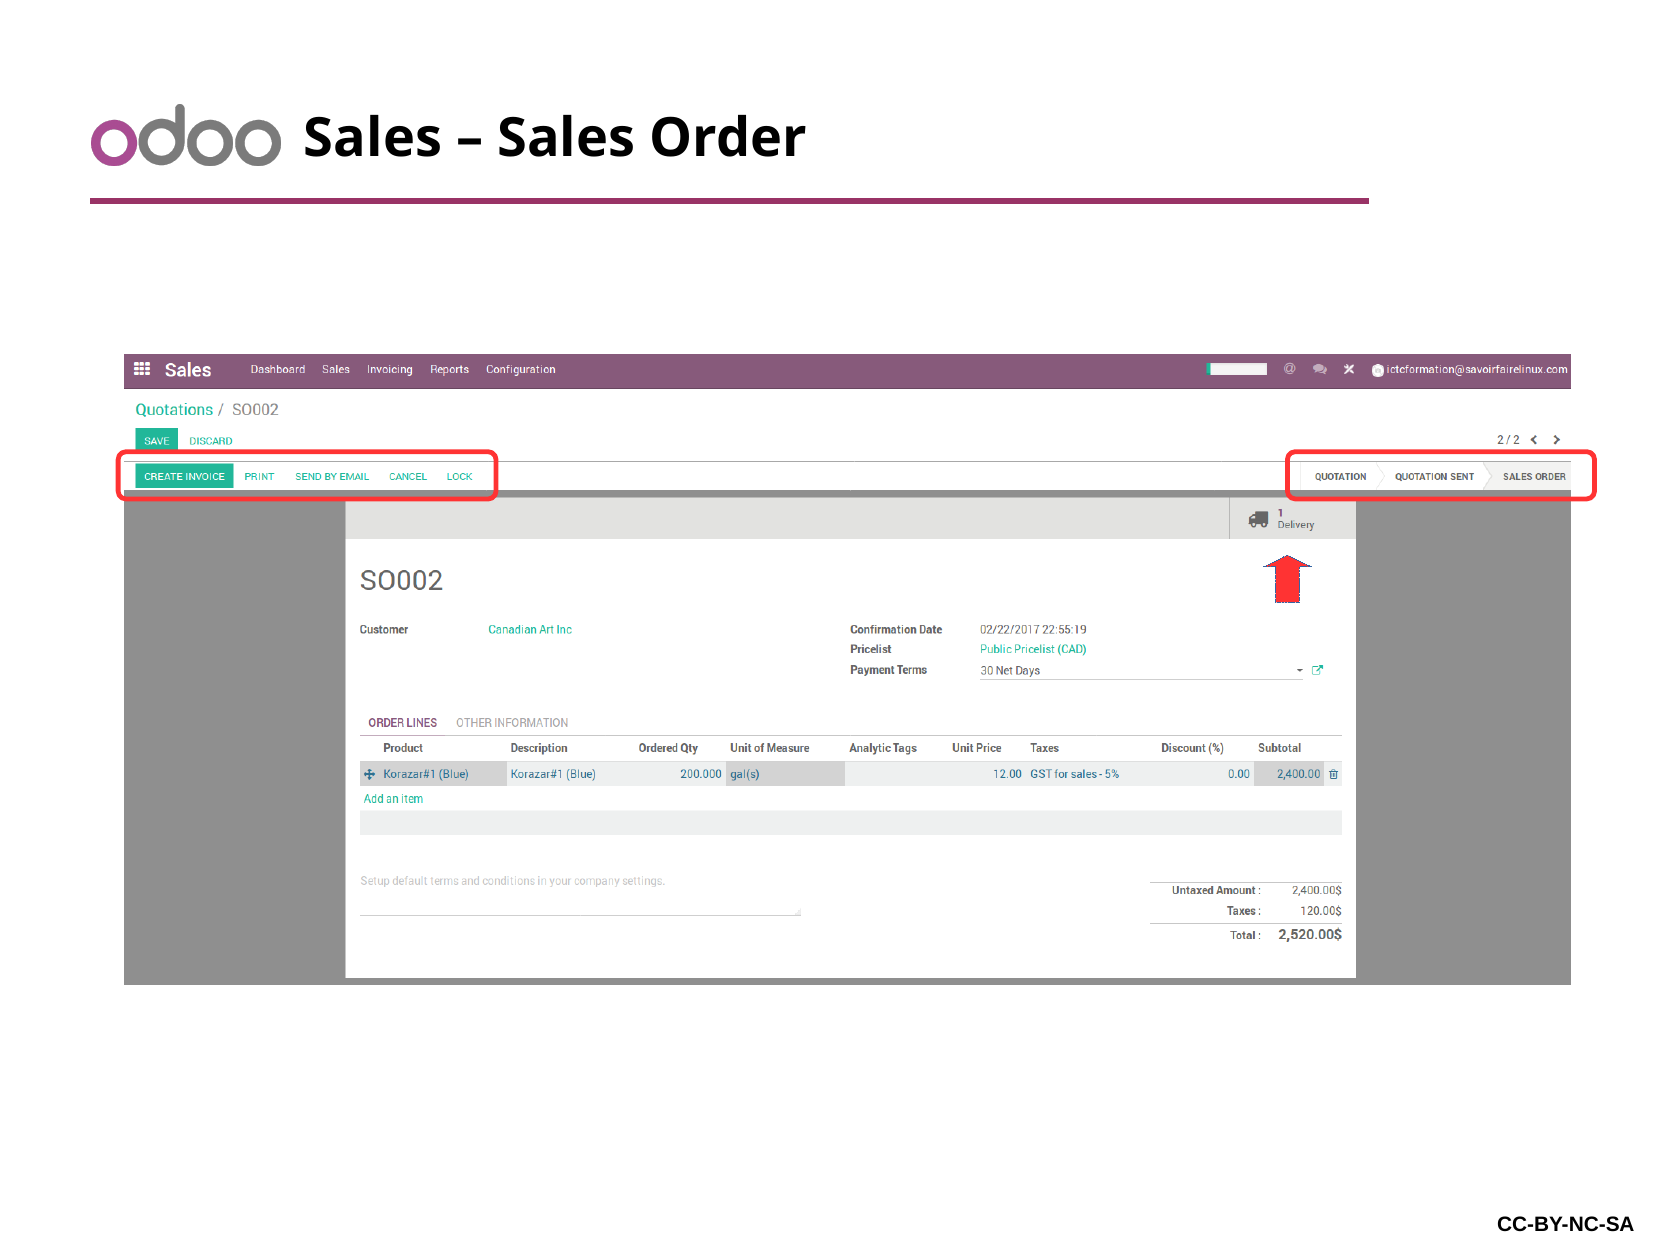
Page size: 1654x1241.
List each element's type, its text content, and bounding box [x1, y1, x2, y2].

picture [91, 104, 281, 166]
text_box [1263, 555, 1312, 603]
text_box [1287, 451, 1595, 499]
picture [124, 354, 1571, 988]
title Sales – Sales Order [303, 31, 1567, 239]
text_box CC-BY-NC-SA [1482, 1204, 1654, 1241]
text_box [118, 451, 497, 500]
